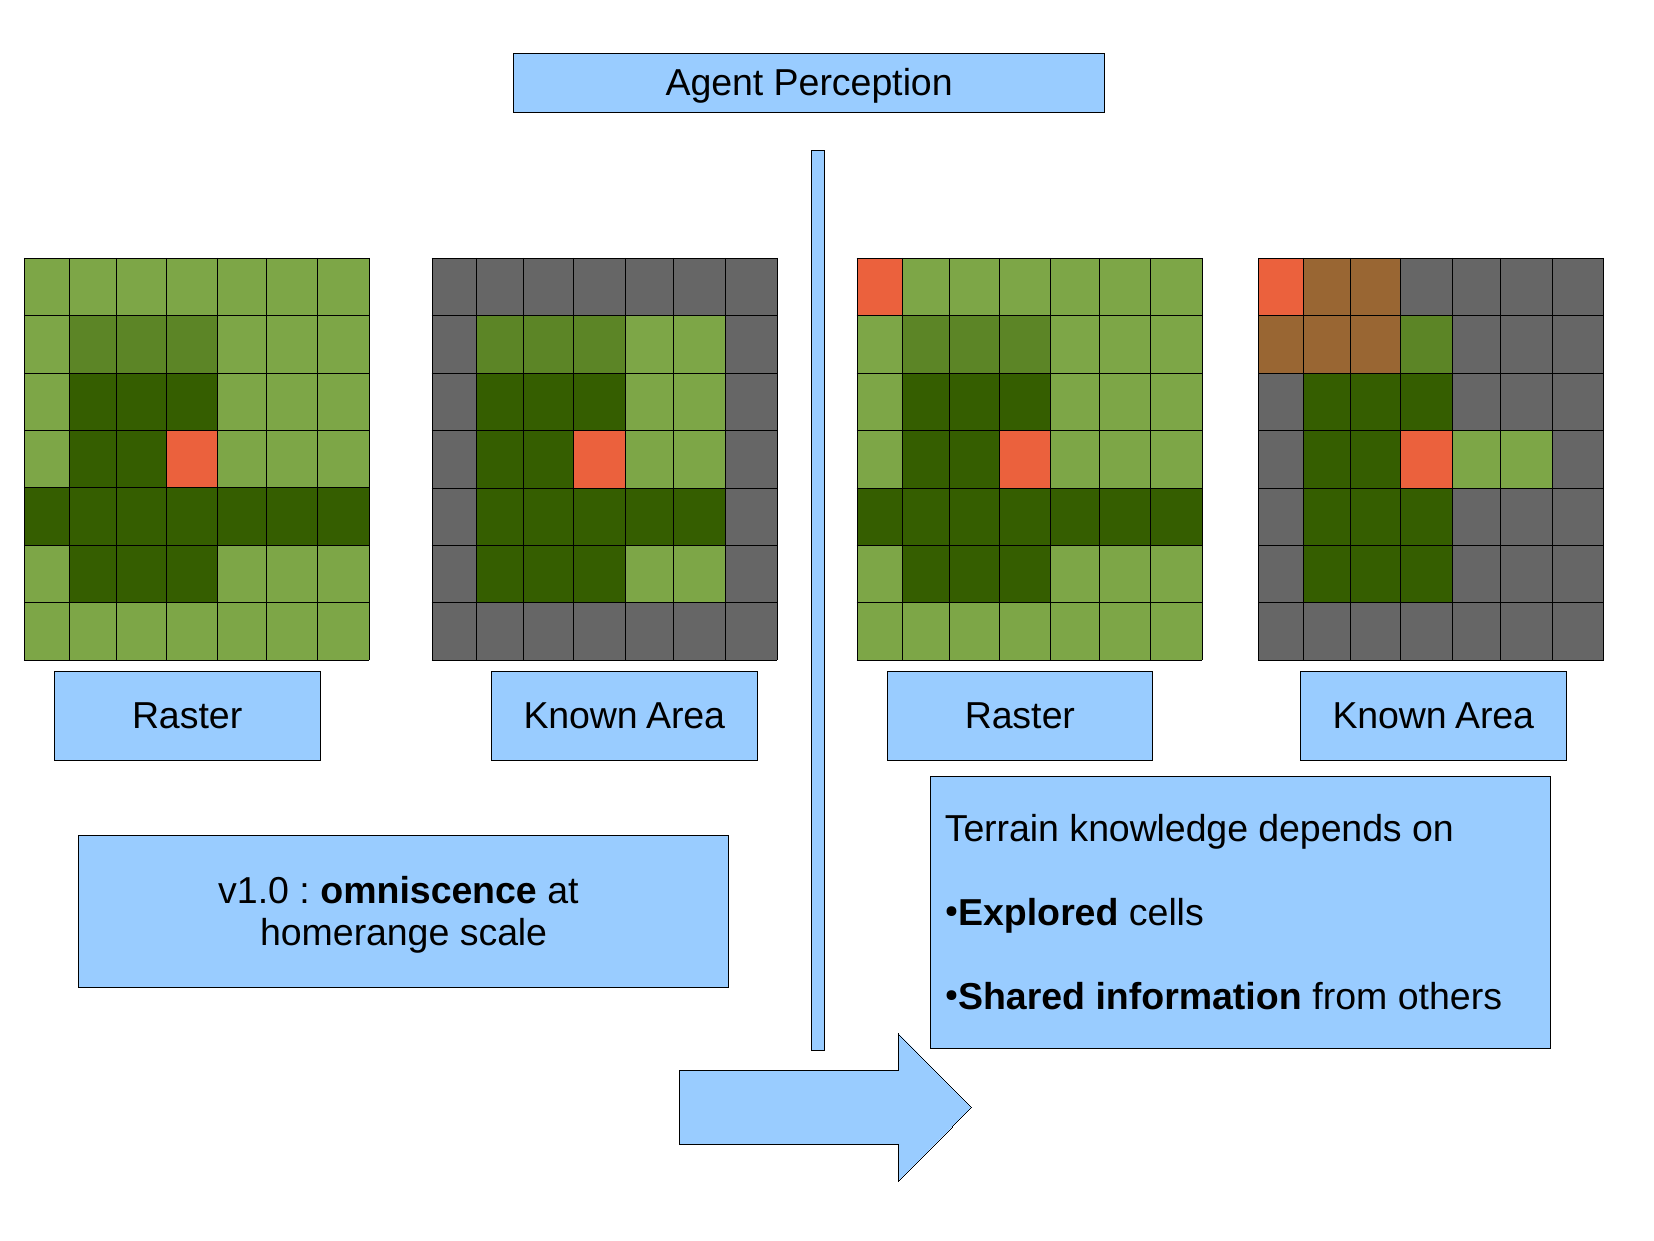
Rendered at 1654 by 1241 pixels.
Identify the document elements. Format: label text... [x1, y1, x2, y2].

table_header [726, 259, 777, 315]
table_cell [726, 489, 777, 545]
table_cell [1553, 603, 1603, 660]
table_cell [1501, 316, 1552, 373]
table_cell [1453, 374, 1500, 430]
table_cell [318, 603, 369, 660]
table_cell [1401, 374, 1452, 430]
table_header [477, 259, 523, 315]
table_cell [524, 316, 573, 373]
table_cell [25, 488, 69, 545]
table_cell [267, 431, 317, 487]
table_cell [1453, 316, 1500, 373]
text_box Known Area [1300, 671, 1567, 761]
table_cell [1259, 546, 1303, 602]
text_box [679, 1033, 972, 1182]
table_cell [1151, 546, 1202, 602]
table_cell [950, 489, 999, 545]
table_cell [858, 374, 902, 430]
table_cell [674, 374, 725, 430]
table_cell [1351, 489, 1400, 545]
table_cell [1453, 546, 1500, 602]
table_cell [267, 603, 317, 660]
table_cell [70, 431, 116, 487]
table_cell [218, 603, 266, 660]
table_cell [1553, 546, 1603, 602]
table_cell [950, 431, 999, 488]
table_cell [267, 488, 317, 545]
table_header [267, 259, 317, 315]
table_cell [574, 431, 625, 488]
table_cell [574, 603, 625, 660]
table_cell [117, 603, 166, 660]
table_cell [1000, 546, 1050, 602]
table_cell [1151, 374, 1202, 430]
table_cell [626, 489, 673, 545]
table_header [674, 259, 725, 315]
table_cell [626, 431, 673, 488]
table_cell [167, 546, 217, 602]
table_header [1151, 259, 1202, 315]
table_cell [1100, 316, 1150, 373]
table_cell [1501, 546, 1552, 602]
table_cell [1401, 316, 1452, 373]
table_cell [318, 431, 369, 487]
table_cell [903, 316, 949, 373]
table_cell [1051, 374, 1099, 430]
table_cell [1259, 603, 1303, 660]
table_cell [218, 431, 266, 487]
table_cell [1259, 489, 1303, 545]
table_cell [524, 546, 573, 602]
table_cell [477, 374, 523, 430]
table_cell [70, 546, 116, 602]
table_cell [477, 431, 523, 488]
table_cell [674, 431, 725, 488]
table_cell [318, 546, 369, 602]
table_cell [858, 546, 902, 602]
table_cell [524, 374, 573, 430]
table_header [524, 259, 573, 315]
table_cell [1453, 489, 1500, 545]
table_cell [1151, 489, 1202, 545]
table_cell [903, 431, 949, 488]
text_box Raster [887, 671, 1153, 761]
table_header [25, 259, 69, 315]
table_cell [1100, 489, 1150, 545]
text_box [811, 150, 825, 1051]
table_header [1401, 259, 1452, 315]
table_cell [574, 546, 625, 602]
table_cell [858, 603, 902, 660]
table_cell [903, 489, 949, 545]
table_cell [626, 603, 673, 660]
table_cell [1351, 316, 1400, 373]
table_cell [318, 316, 369, 373]
table_cell [1501, 431, 1552, 488]
table_cell [1151, 316, 1202, 373]
table_header [1051, 259, 1099, 315]
table_cell [433, 316, 476, 373]
table_cell [167, 488, 217, 545]
table_cell [674, 489, 725, 545]
table_cell [1151, 603, 1202, 660]
table_cell [1000, 603, 1050, 660]
table_header [70, 259, 116, 315]
table_cell [1100, 374, 1150, 430]
table_cell [1553, 431, 1603, 488]
table_cell [524, 603, 573, 660]
table_cell [267, 316, 317, 373]
table_cell [726, 546, 777, 602]
table_cell [524, 431, 573, 488]
text_box Raster [54, 671, 321, 761]
table_cell [433, 489, 476, 545]
table_cell [1453, 431, 1500, 488]
table_cell [167, 316, 217, 373]
table_cell [117, 431, 166, 487]
table_cell [477, 489, 523, 545]
table_cell [167, 603, 217, 660]
table_header [318, 259, 369, 315]
table_cell [1304, 489, 1350, 545]
table_cell [903, 603, 949, 660]
table_cell [117, 546, 166, 602]
table_cell [477, 603, 523, 660]
table_header [1259, 259, 1303, 315]
table_cell [1304, 546, 1350, 602]
table_cell [726, 431, 777, 488]
table_cell [1453, 603, 1500, 660]
table_cell [1000, 489, 1050, 545]
table_cell [574, 489, 625, 545]
table_cell [477, 316, 523, 373]
table_cell [626, 546, 673, 602]
table_header [1304, 259, 1350, 315]
table_cell [858, 316, 902, 373]
table_cell [117, 316, 166, 373]
table_cell [117, 374, 166, 430]
table_header [626, 259, 673, 315]
table_cell [218, 374, 266, 430]
table_cell [1100, 431, 1150, 488]
table_cell [1304, 374, 1350, 430]
table_header [574, 259, 625, 315]
text_box Agent Perception [513, 53, 1105, 113]
table_cell [626, 316, 673, 373]
text_box Known Area [491, 671, 758, 761]
table_cell [674, 603, 725, 660]
table_cell [1501, 603, 1552, 660]
table_cell [950, 316, 999, 373]
table_cell [903, 374, 949, 430]
table_cell [1051, 603, 1099, 660]
table_cell [167, 374, 217, 430]
table_header [218, 259, 266, 315]
table_cell [1553, 374, 1603, 430]
table_cell [70, 488, 116, 545]
table_cell [1553, 316, 1603, 373]
table_cell [433, 431, 476, 488]
table_header [167, 259, 217, 315]
table_cell [1304, 431, 1350, 488]
table_cell [70, 603, 116, 660]
table_cell [1553, 489, 1603, 545]
table_cell [1351, 603, 1400, 660]
table_cell [117, 488, 166, 545]
table_cell [70, 374, 116, 430]
table_header [1351, 259, 1400, 315]
table_cell [218, 488, 266, 545]
table_cell [1401, 431, 1452, 488]
table_header [903, 259, 949, 315]
table_cell [318, 488, 369, 545]
table_header [117, 259, 166, 315]
table_cell [267, 374, 317, 430]
table_header [1453, 259, 1500, 315]
table_cell [1100, 603, 1150, 660]
table_cell [1151, 431, 1202, 488]
table_cell [574, 374, 625, 430]
table_cell [25, 374, 69, 430]
table_cell [433, 546, 476, 602]
table_cell [433, 374, 476, 430]
table_cell [1259, 374, 1303, 430]
table_header [1501, 259, 1552, 315]
table_header [1000, 259, 1050, 315]
table_cell [1351, 546, 1400, 602]
table_cell [1100, 546, 1150, 602]
table_cell [858, 489, 902, 545]
table_cell [70, 316, 116, 373]
table_cell [267, 546, 317, 602]
table_cell [218, 546, 266, 602]
table_cell [726, 316, 777, 373]
table_cell [1304, 603, 1350, 660]
table_header [858, 259, 902, 315]
table_cell [1051, 546, 1099, 602]
table_cell [167, 431, 217, 487]
table_cell [25, 603, 69, 660]
text_box v1.0 : omniscence at homerange scale [78, 835, 729, 988]
table_cell [726, 603, 777, 660]
table_cell [726, 374, 777, 430]
table_cell [218, 316, 266, 373]
table_cell [1501, 374, 1552, 430]
table_cell [950, 603, 999, 660]
text_box Terrain knowledge depends on Explored cells Shared information from others [930, 776, 1551, 1049]
table_header [950, 259, 999, 315]
table_cell [1051, 431, 1099, 488]
table_cell [950, 374, 999, 430]
table_cell [858, 431, 902, 488]
table_cell [674, 316, 725, 373]
table_cell [1259, 316, 1303, 373]
table_cell [1304, 316, 1350, 373]
table_header [1553, 259, 1603, 315]
table_cell [1401, 603, 1452, 660]
table_cell [674, 546, 725, 602]
table_cell [1000, 316, 1050, 373]
table_header [433, 259, 476, 315]
table_cell [1501, 489, 1552, 545]
table_cell [1401, 489, 1452, 545]
table_cell [477, 546, 523, 602]
table_cell [1051, 316, 1099, 373]
table_cell [1000, 374, 1050, 430]
table_cell [626, 374, 673, 430]
table_cell [903, 546, 949, 602]
table_cell [1351, 374, 1400, 430]
table_cell [524, 489, 573, 545]
table_cell [1259, 431, 1303, 488]
table_cell [25, 546, 69, 602]
table_cell [1401, 546, 1452, 602]
table_cell [1000, 431, 1050, 488]
table_cell [318, 374, 369, 430]
table_cell [25, 431, 69, 487]
table_cell [25, 316, 69, 373]
table_cell [1051, 489, 1099, 545]
table_cell [1351, 431, 1400, 488]
table_cell [950, 546, 999, 602]
table_cell [433, 603, 476, 660]
table_header [1100, 259, 1150, 315]
table_cell [574, 316, 625, 373]
